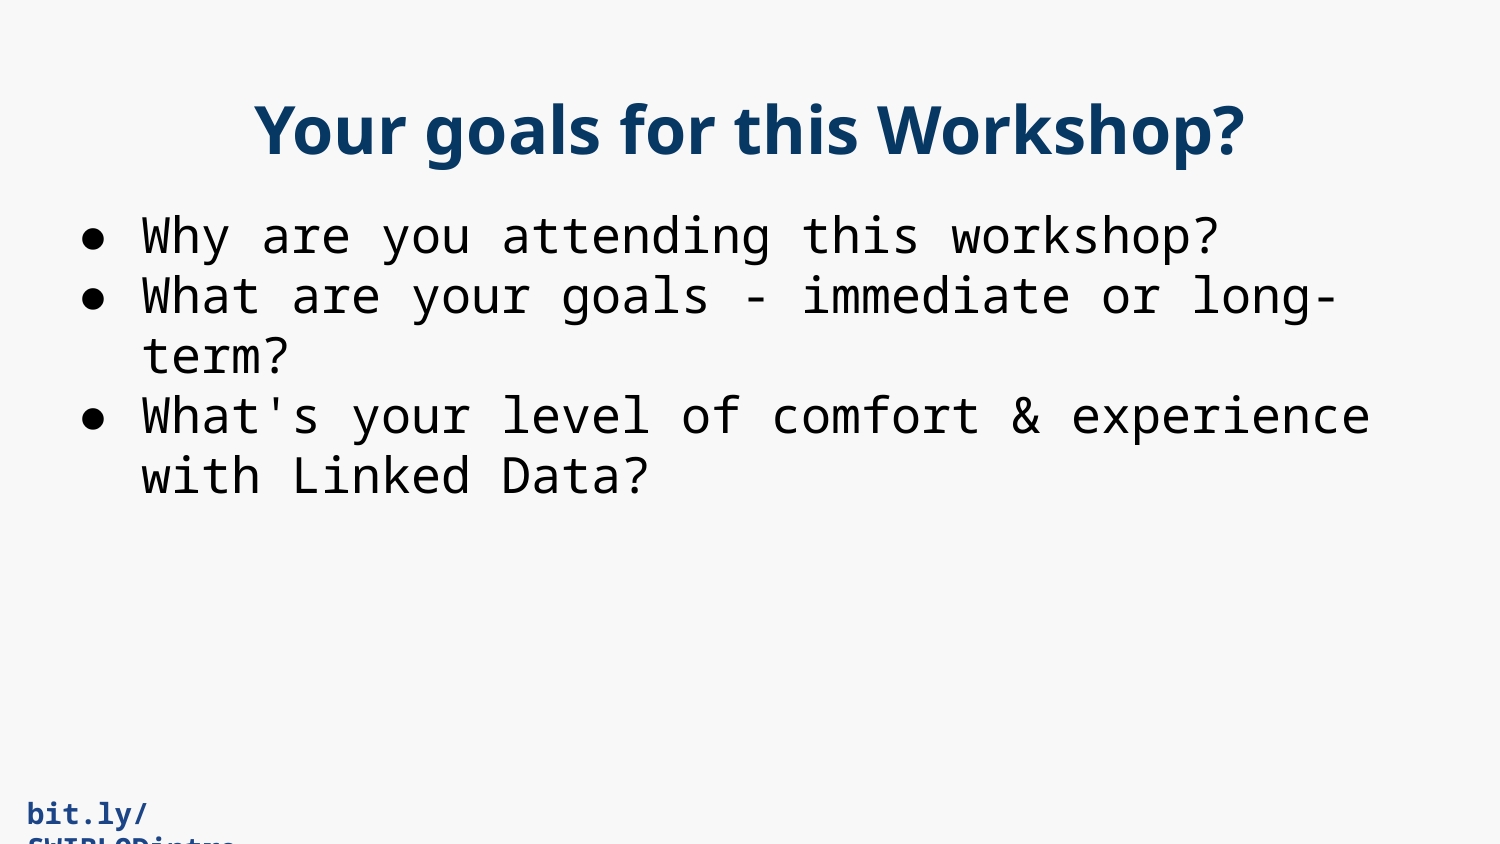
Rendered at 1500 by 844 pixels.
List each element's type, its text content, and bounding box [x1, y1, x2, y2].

list Why are you attending this workshop? What are your goals - immediate or long-term? What's your level of comfort & experience with Linked Data? [51, 189, 1449, 750]
title Your goals for this Workshop? [51, 72, 1449, 167]
